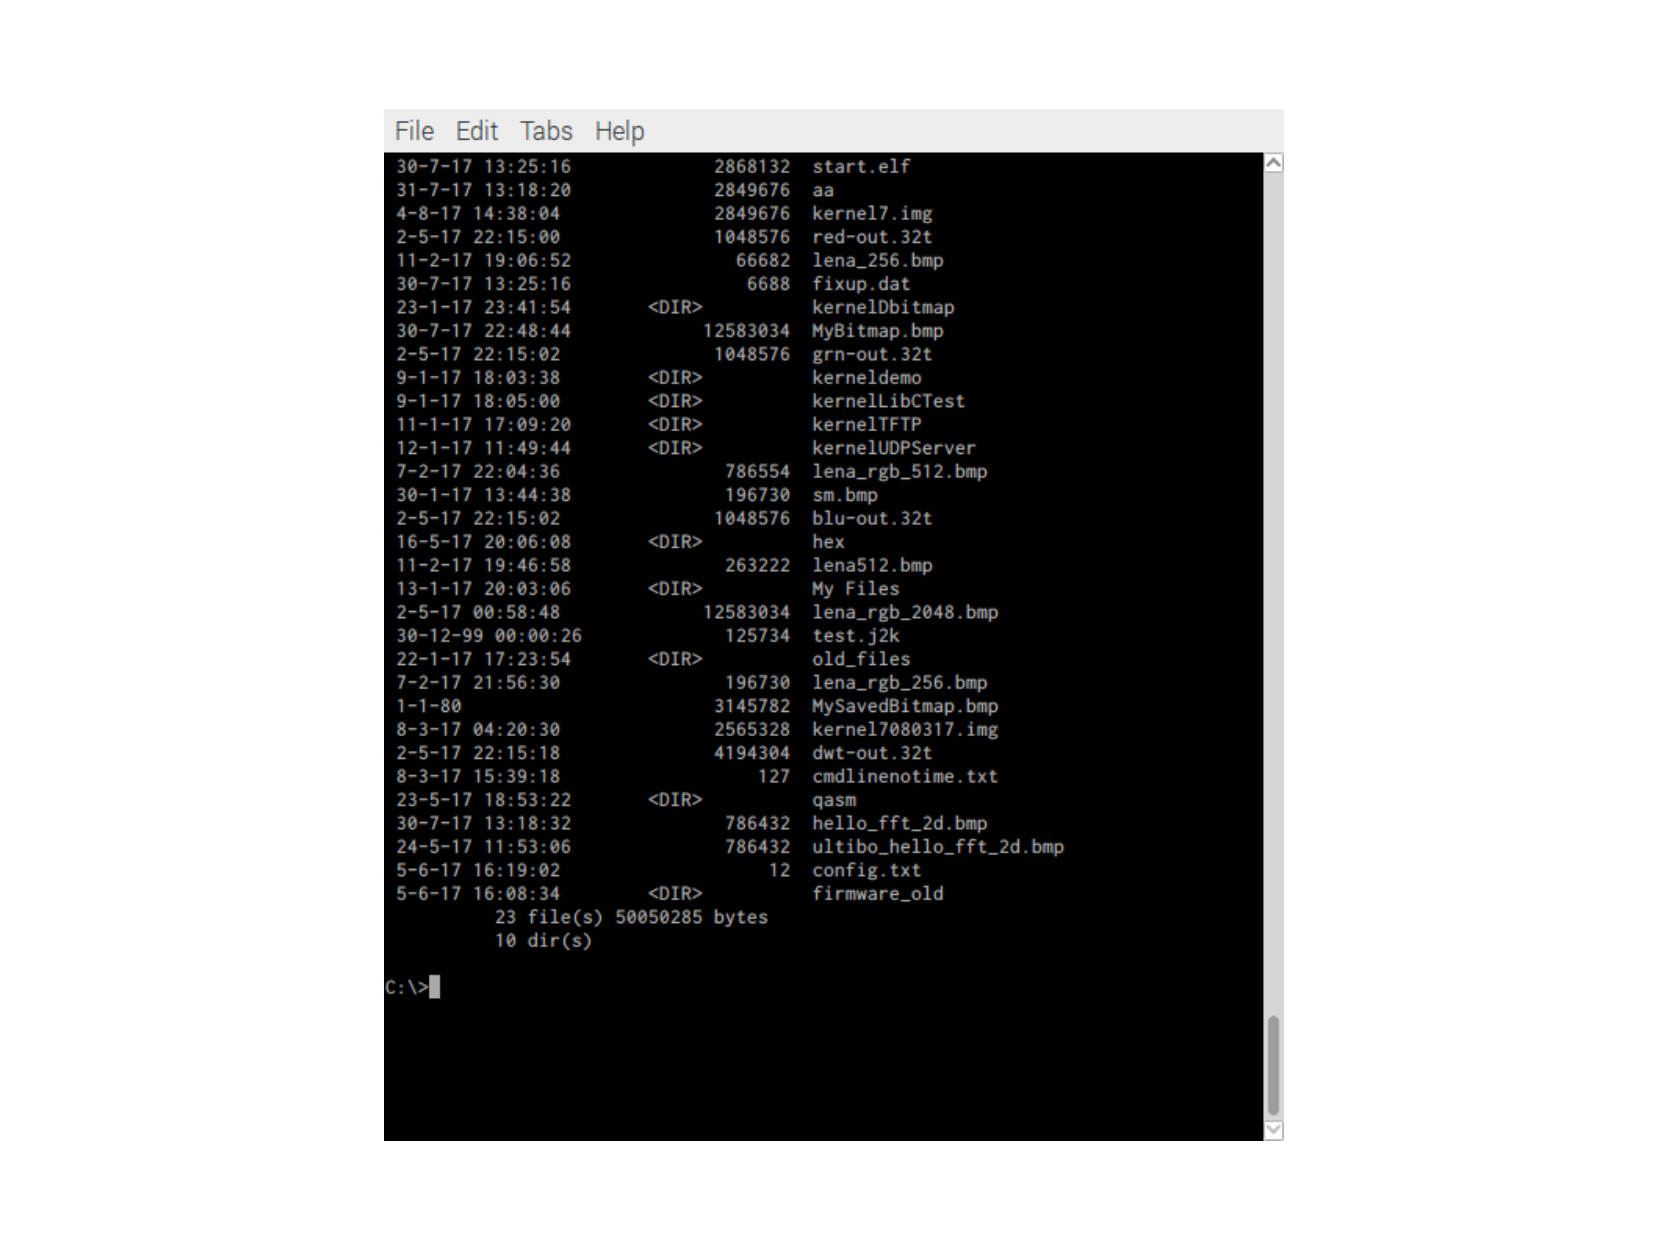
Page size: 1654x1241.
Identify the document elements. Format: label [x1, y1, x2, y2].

picture [384, 109, 1284, 1141]
